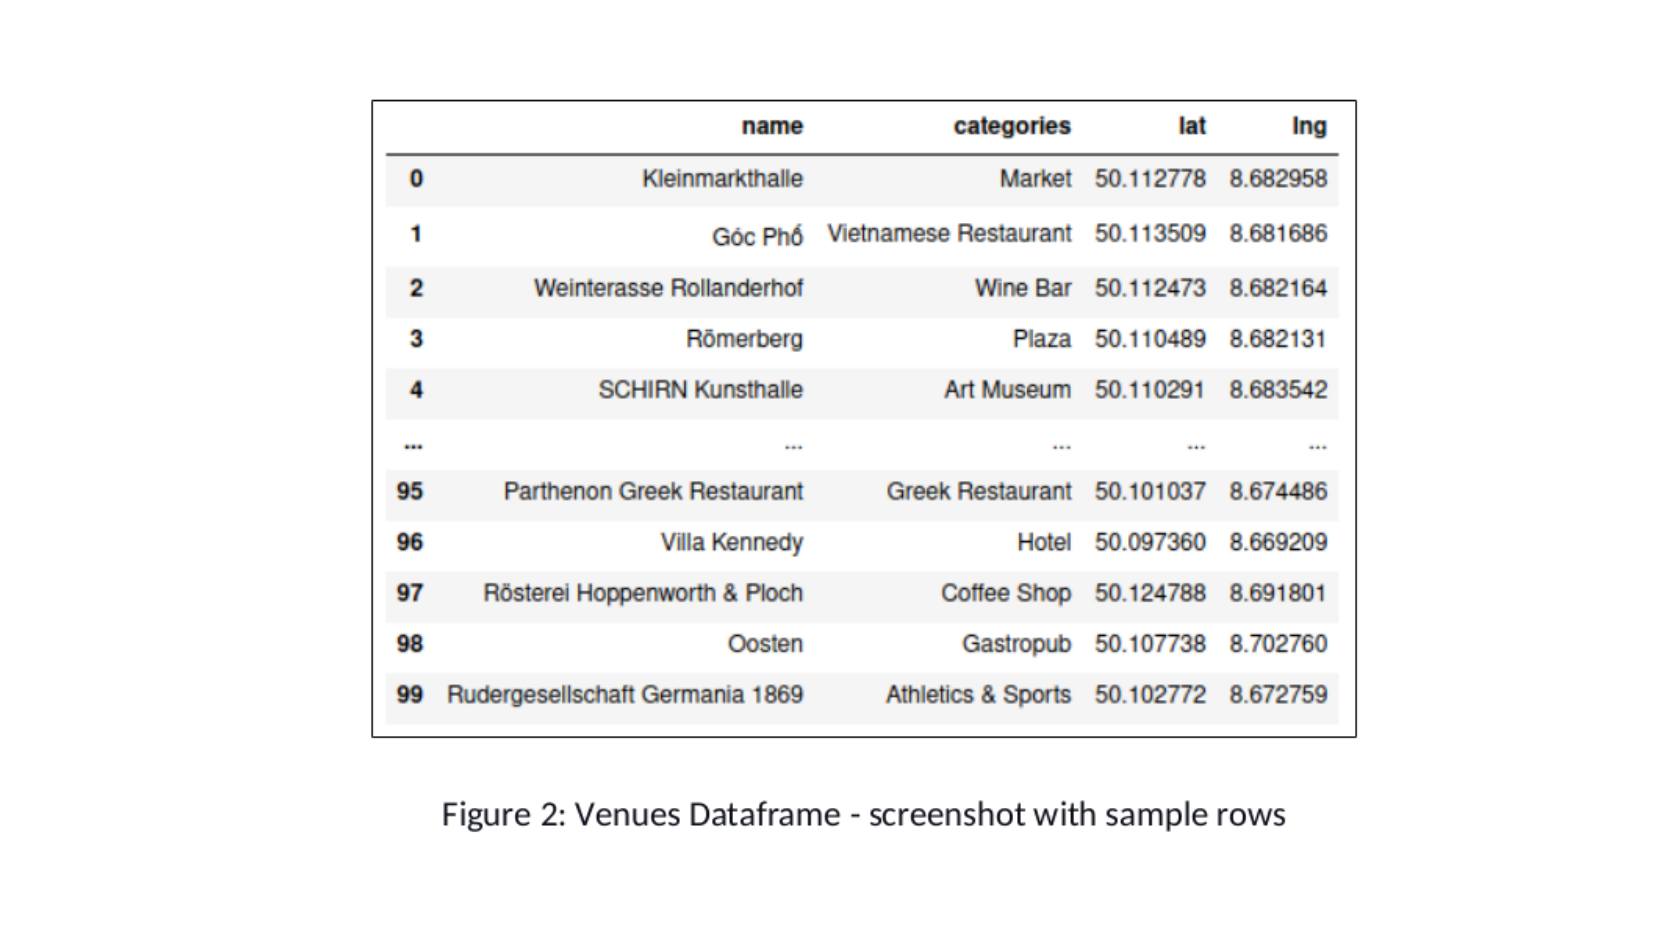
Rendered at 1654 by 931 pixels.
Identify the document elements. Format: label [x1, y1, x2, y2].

picture [356, 86, 1365, 844]
